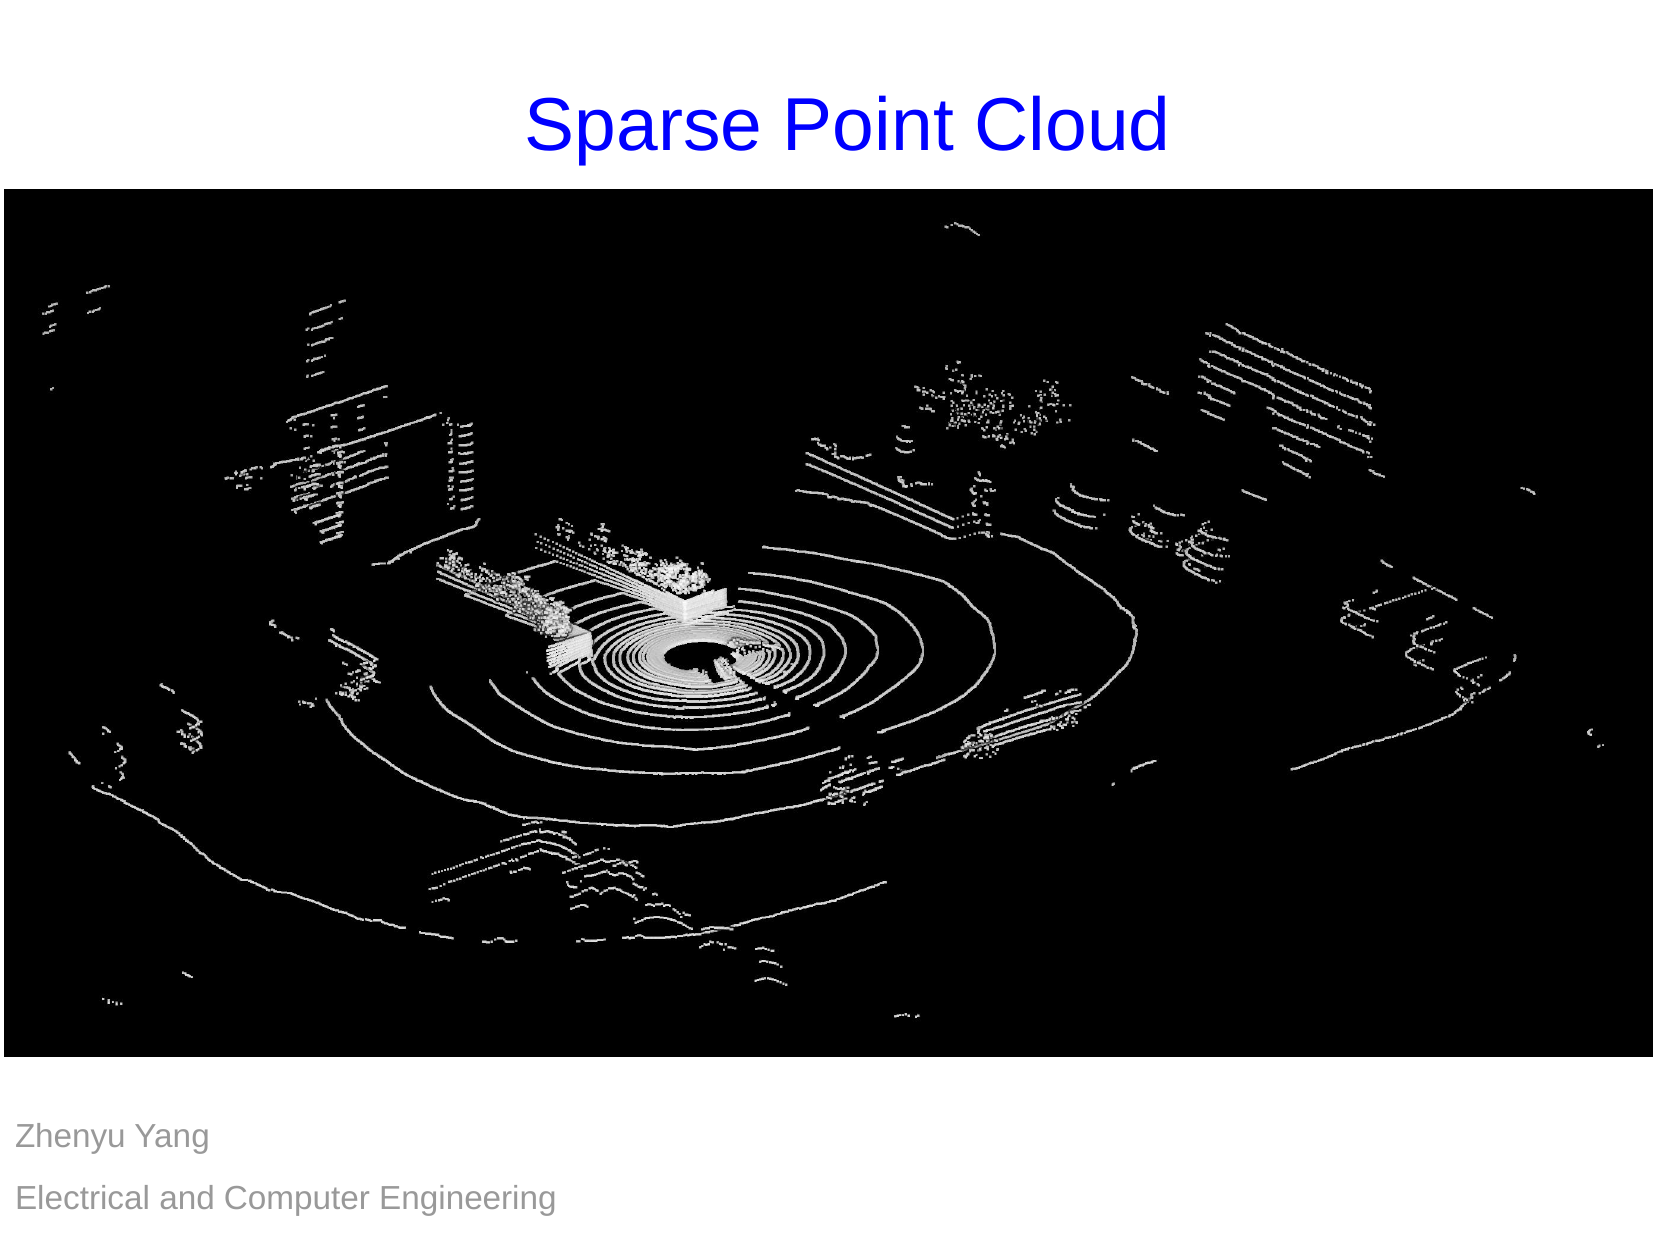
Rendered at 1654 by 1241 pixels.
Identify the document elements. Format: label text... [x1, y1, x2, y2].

text_box Zhenyu Yang Electrical and Computer Engineering [0, 1110, 765, 1231]
picture [4, 189, 1653, 1057]
text_box Sparse Point Cloud [510, 75, 1261, 174]
